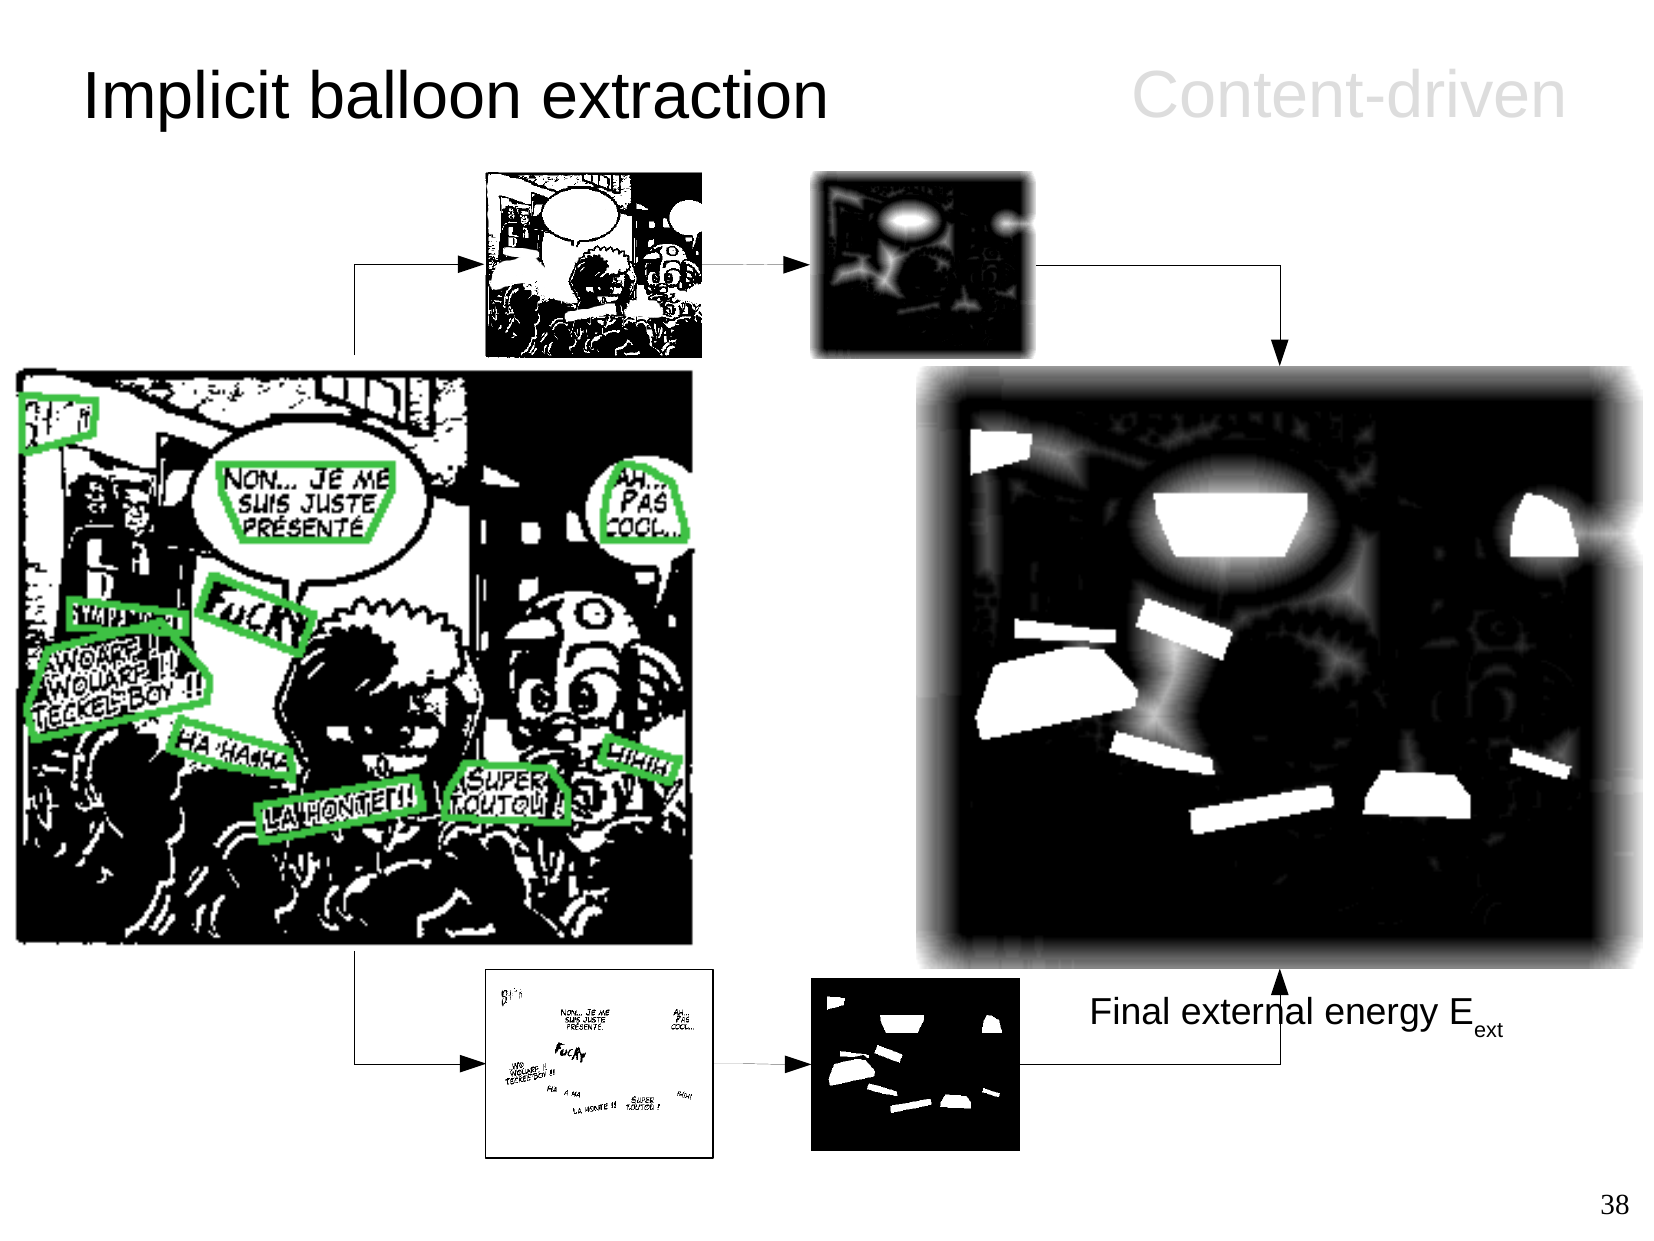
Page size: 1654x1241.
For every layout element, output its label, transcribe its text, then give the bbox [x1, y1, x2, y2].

title Implicit balloon extraction [82, 49, 1571, 142]
picture [916, 366, 1643, 969]
picture [810, 171, 1036, 359]
picture [486, 969, 713, 1158]
picture [11, 171, 702, 951]
text_box Final external energy Eext [1020, 983, 1654, 1049]
picture [811, 978, 1020, 1151]
